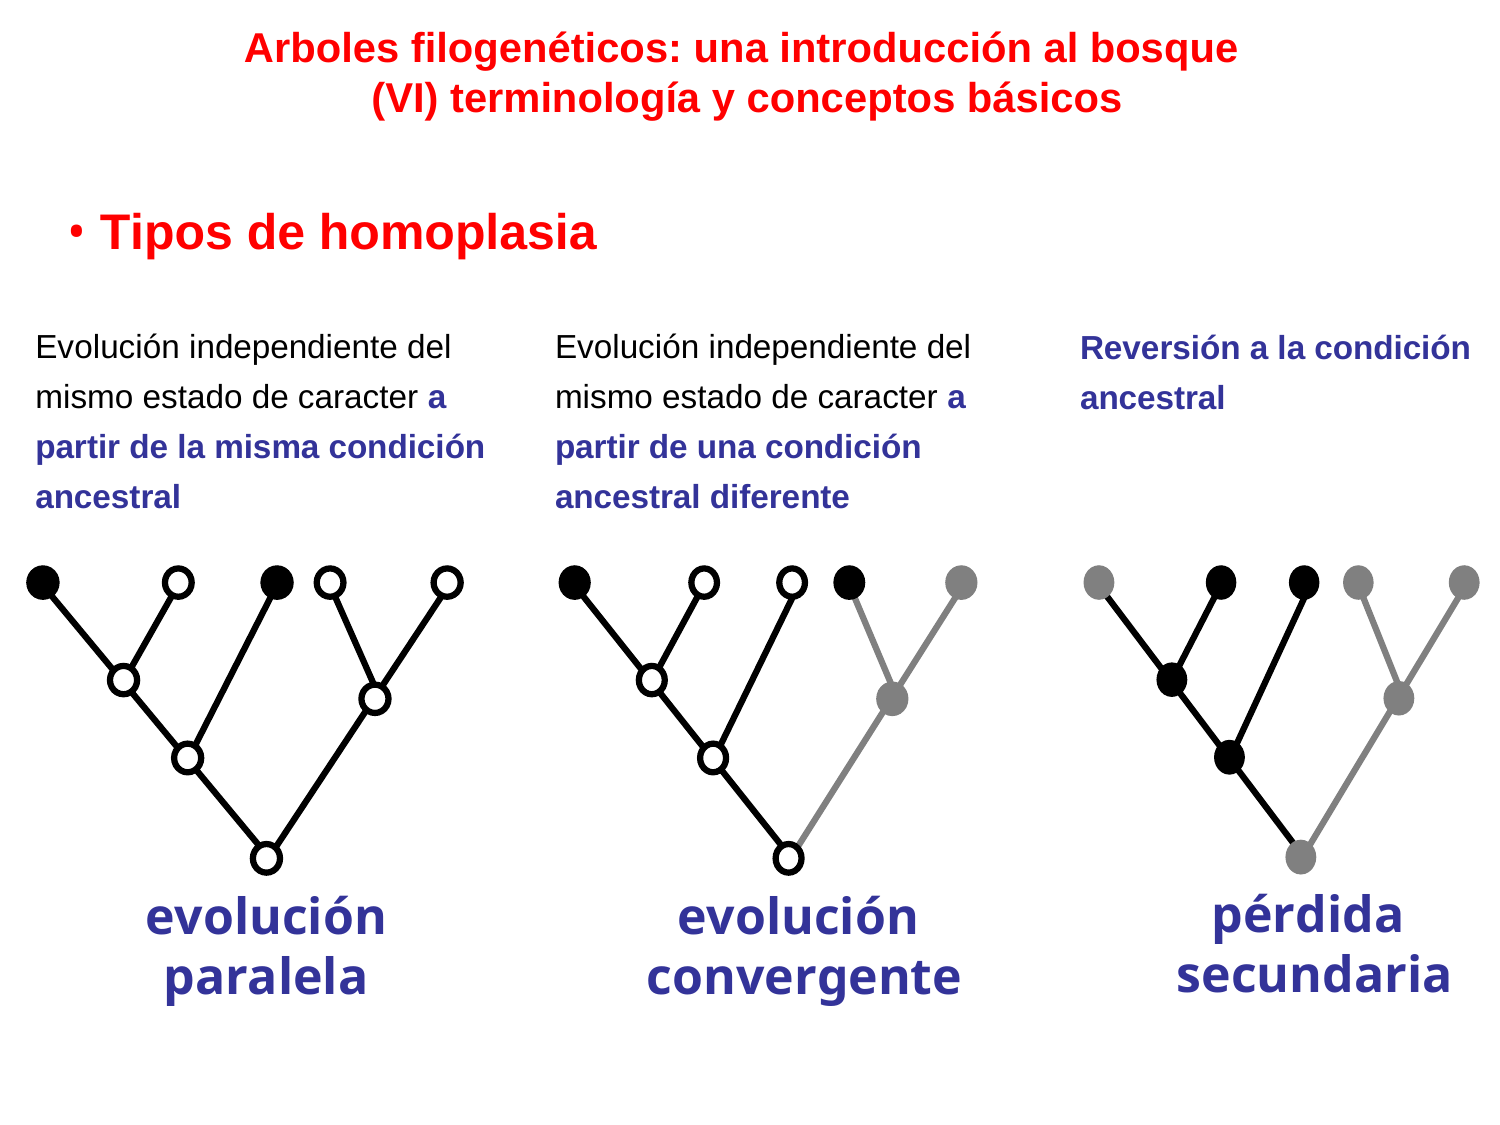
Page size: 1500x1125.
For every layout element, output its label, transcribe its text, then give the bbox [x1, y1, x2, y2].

text_box [700, 743, 727, 773]
text_box evolución convergente [632, 876, 978, 1012]
text_box Tipos de homoplasia [52, 177, 613, 268]
text_box [252, 844, 281, 873]
text_box Arboles filogenéticos: una introducción al bosque (VI) terminología y conceptos básicos [229, 13, 1266, 129]
text_box [1346, 568, 1371, 597]
text_box [1451, 568, 1477, 597]
text_box pérdida secundaria [1161, 875, 1468, 1011]
text_box [779, 568, 805, 597]
text_box [561, 568, 588, 597]
text_box [1159, 665, 1185, 694]
text_box [361, 684, 389, 713]
text_box [164, 568, 192, 597]
text_box [1208, 568, 1234, 597]
text_box [879, 684, 906, 713]
text_box [1288, 842, 1314, 872]
text_box [948, 568, 975, 597]
text_box [263, 568, 291, 597]
text_box Evolución independiente del mismo estado de caracter a partir de la misma condición ancestral [20, 307, 501, 523]
text_box evolución paralela [130, 876, 402, 1012]
text_box [1292, 568, 1317, 597]
text_box [109, 665, 138, 695]
text_box [29, 568, 57, 597]
text_box Reversión a la condición ancestral [1065, 308, 1487, 424]
text_box [174, 743, 202, 773]
text_box [1086, 568, 1112, 597]
text_box [1386, 684, 1412, 713]
text_box [433, 568, 461, 597]
text_box [775, 844, 802, 873]
text_box [1217, 742, 1242, 772]
text_box [316, 568, 344, 597]
text_box Evolución independiente del mismo estado de caracter a partir de una condición ancestral diferente [540, 307, 987, 523]
text_box [691, 568, 717, 597]
text_box [836, 568, 863, 597]
text_box [638, 665, 665, 695]
